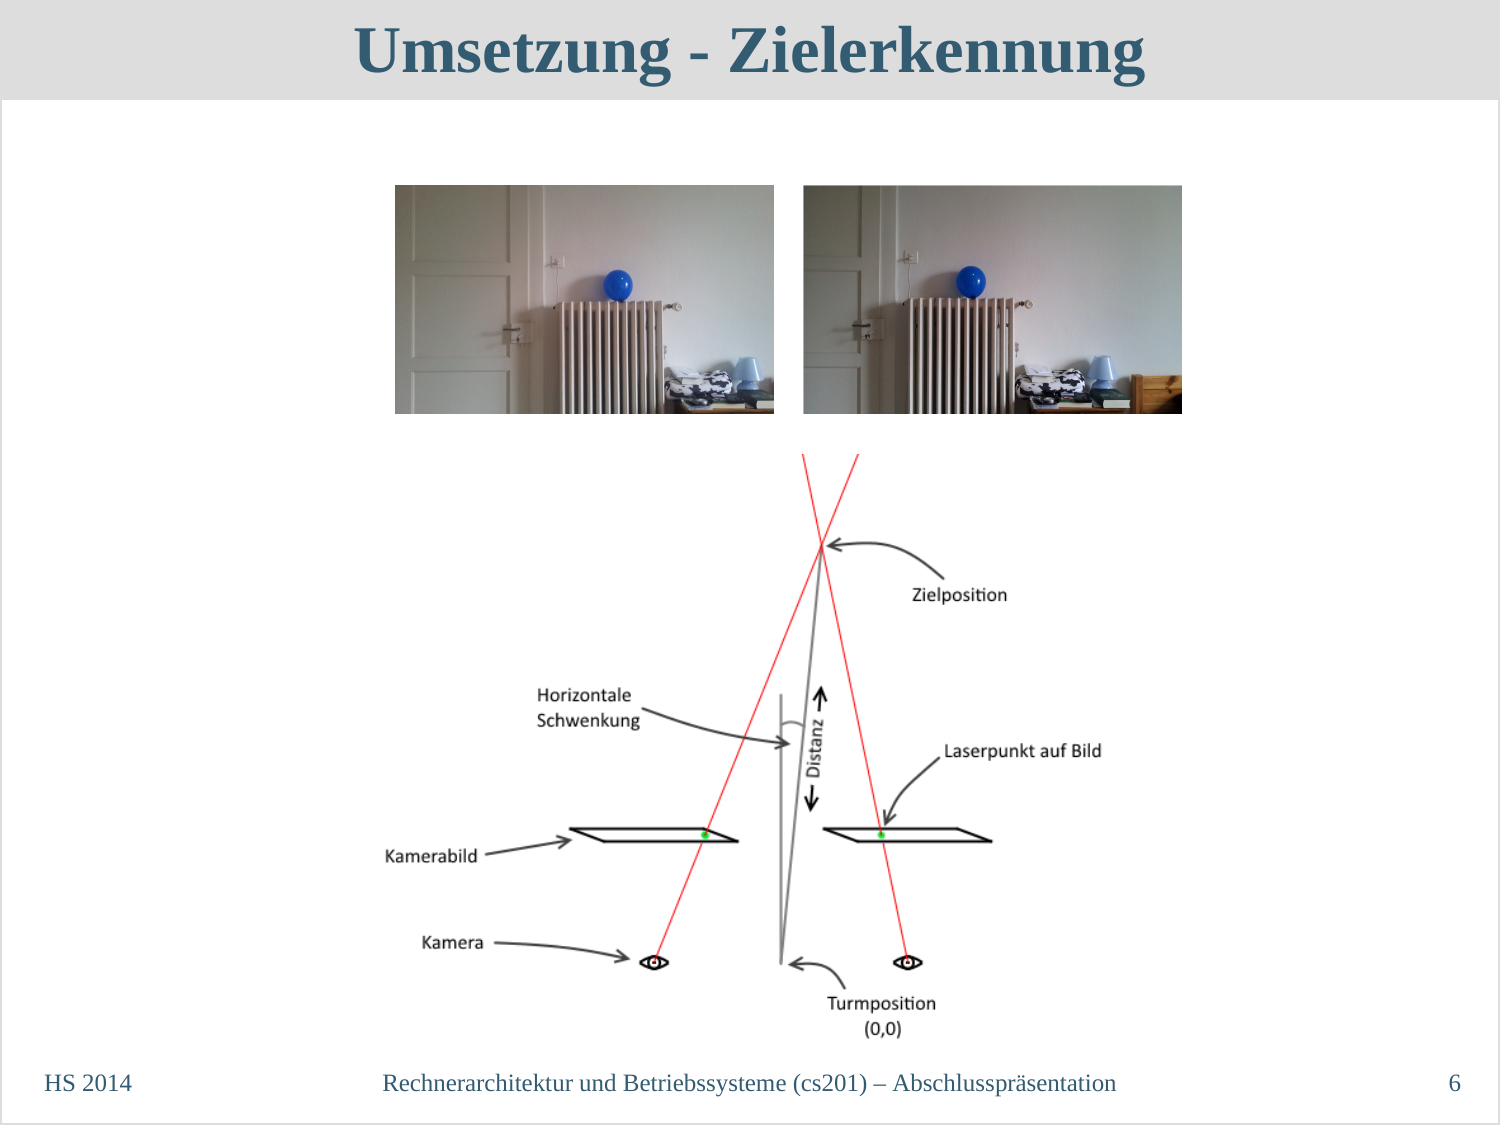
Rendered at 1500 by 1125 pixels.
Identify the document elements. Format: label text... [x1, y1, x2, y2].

text_box HS 2014 [29, 1058, 195, 1097]
title Umsetzung - Zielerkennung [0, 0, 1500, 100]
picture [395, 185, 774, 414]
picture [367, 454, 1128, 1063]
text_box <Nummer> [1375, 1058, 1477, 1097]
text_box Rechnerarchitektur und Betriebssysteme (cs201) – Abschlusspräsentation [300, 1058, 1201, 1107]
picture [803, 186, 1182, 414]
